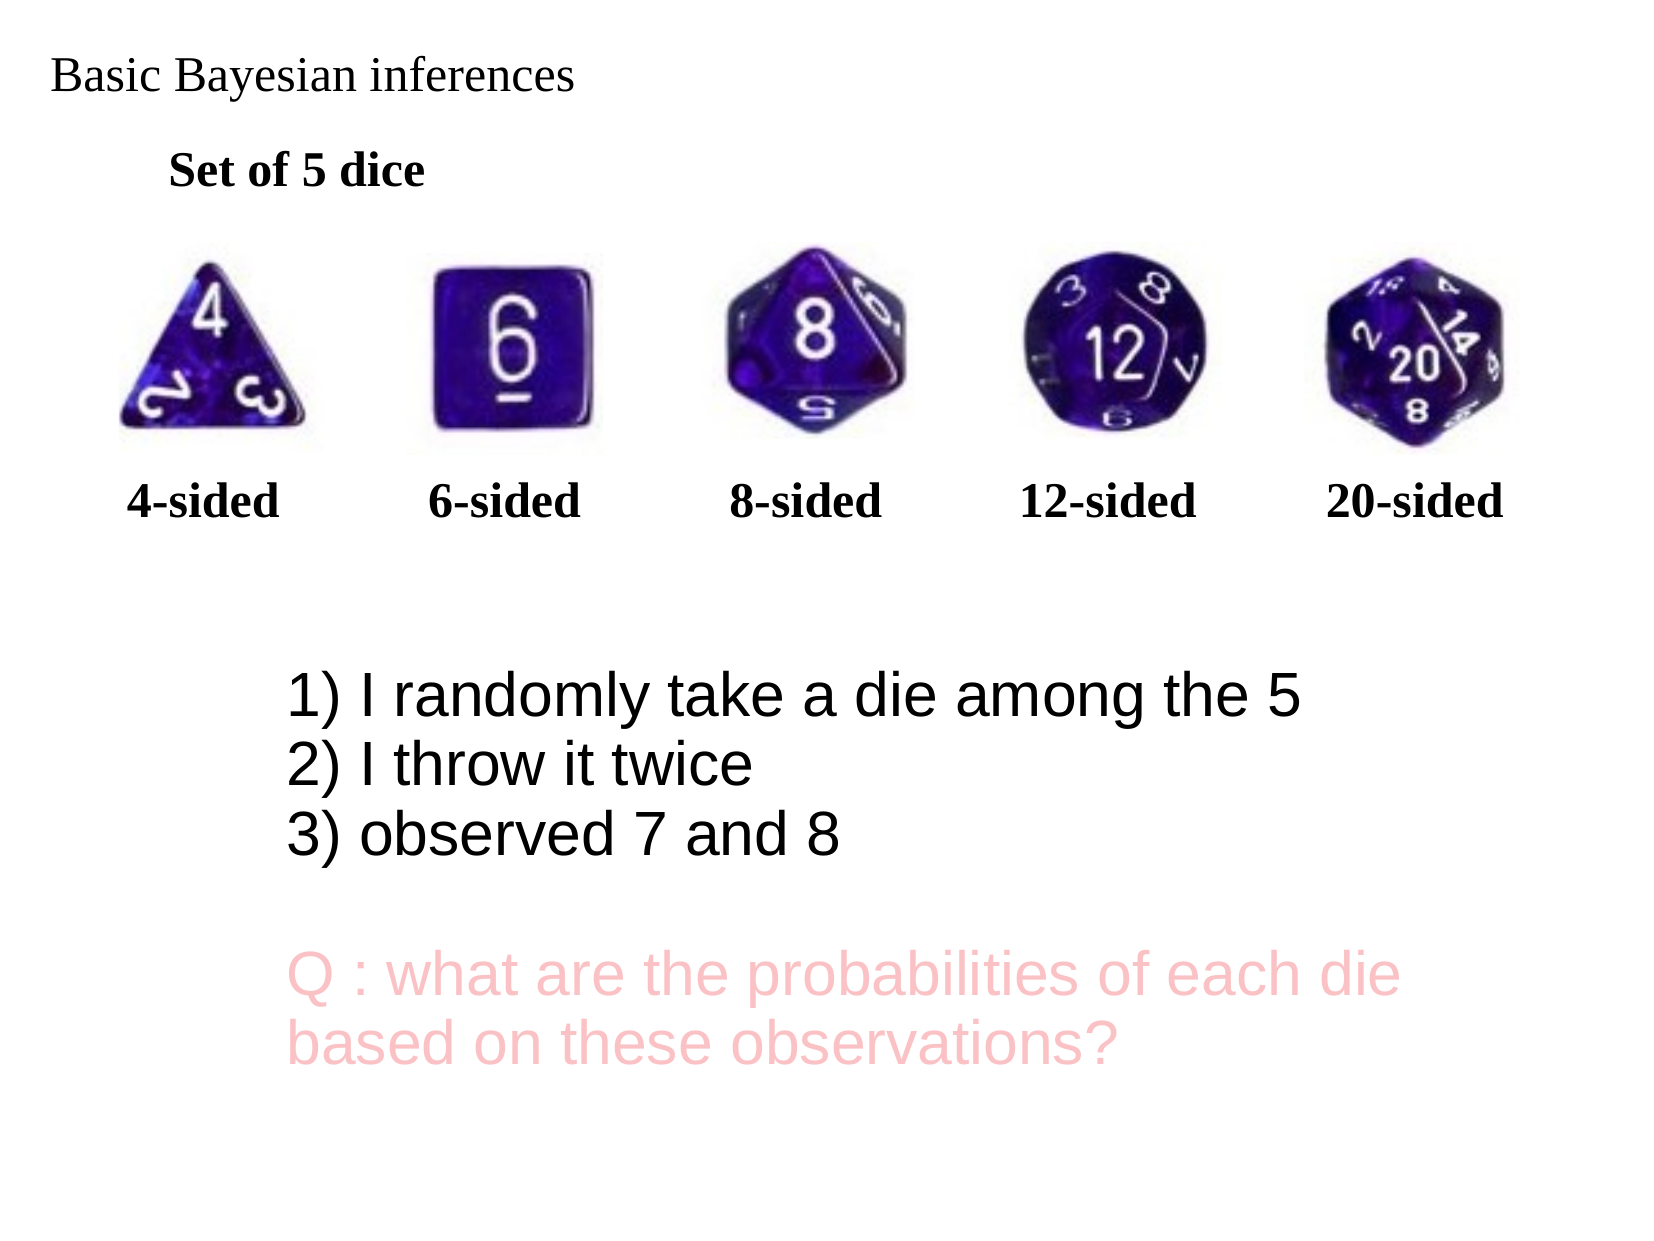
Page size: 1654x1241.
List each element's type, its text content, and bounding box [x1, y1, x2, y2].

text_box Set of 5 dice [153, 134, 538, 219]
text_box Basic Bayesian inferences [35, 40, 1223, 125]
text_box 6-sided [413, 465, 603, 550]
picture [1009, 242, 1222, 439]
picture [701, 242, 915, 439]
picture [406, 253, 604, 455]
text_box 4-sided [112, 465, 302, 550]
text_box 12-sided [1003, 465, 1212, 550]
text_box 8-sided [714, 465, 904, 550]
text_box 20-sided [1311, 465, 1519, 550]
text_box [129, 909, 1522, 1217]
picture [118, 242, 324, 451]
text_box 1) I randomly take a die among the 5 2) I throw it twice 3) observed 7 and 8 Q : what are the probabilities of each die based on these observations? [271, 652, 1421, 909]
picture [1304, 242, 1520, 455]
